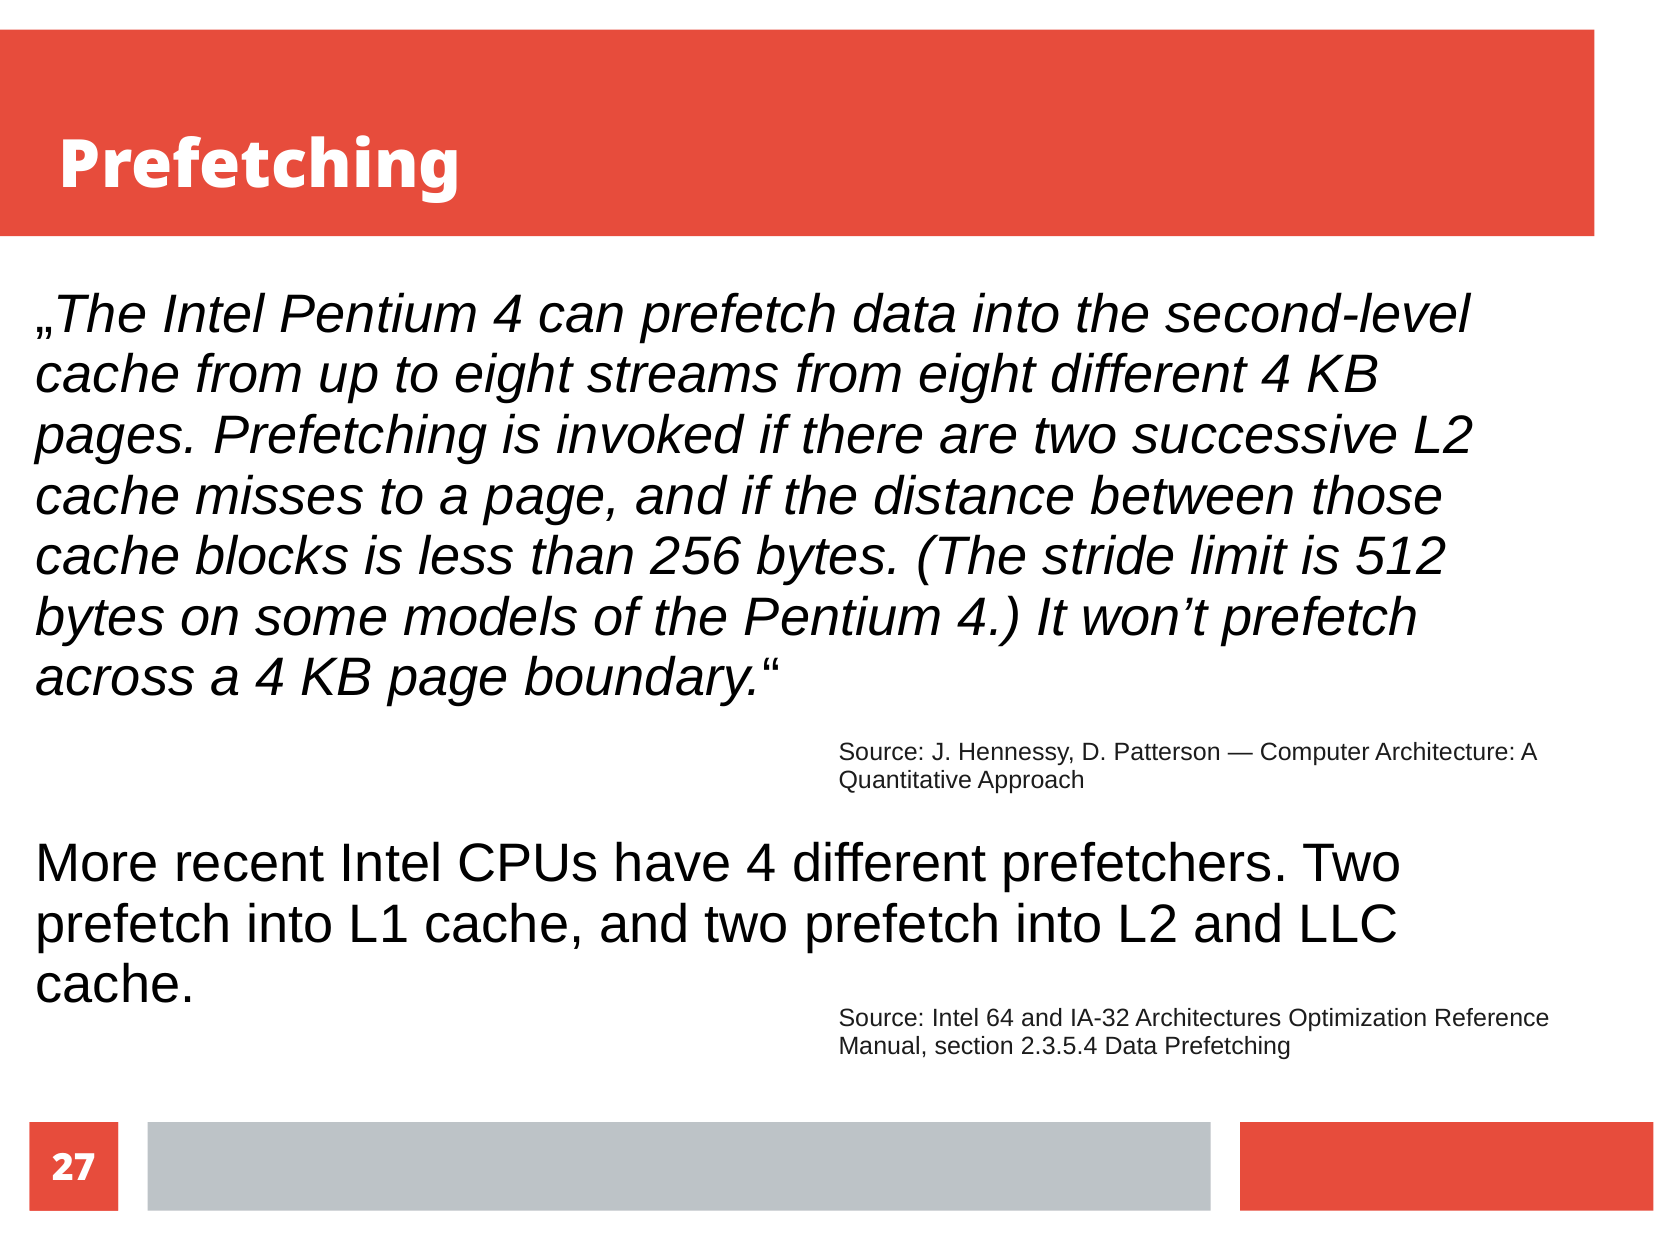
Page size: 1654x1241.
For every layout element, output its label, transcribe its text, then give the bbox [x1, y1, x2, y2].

text_box Source: J. Hennessy, D. Patterson — Computer Architecture: A Quantitative Approach [838, 738, 1619, 845]
text_box „The Intel Pentium 4 can prefetch data into the second-level cache from up to eight streams from eight different 4 KB pages. Prefetching is invoked if there are two successive L2 cache misses to a page, and if the distance between those cache blocks is less than 256 bytes. (The stride limit is 512 bytes on some models of the Pentium 4.) It won’t prefetch across a 4 KB page boundary.“ [35, 283, 1560, 709]
text_box More recent Intel CPUs have 4 different prefetchers. Two prefetch into L1 cache, and two prefetch into L2 and LLC cache. [35, 832, 1560, 1010]
title Prefetching [59, 59, 1595, 207]
text_box Source: Intel 64 and IA-32 Architectures Optimization Reference Manual, section 2.3.5.4 Data Prefetching [838, 1003, 1619, 1111]
